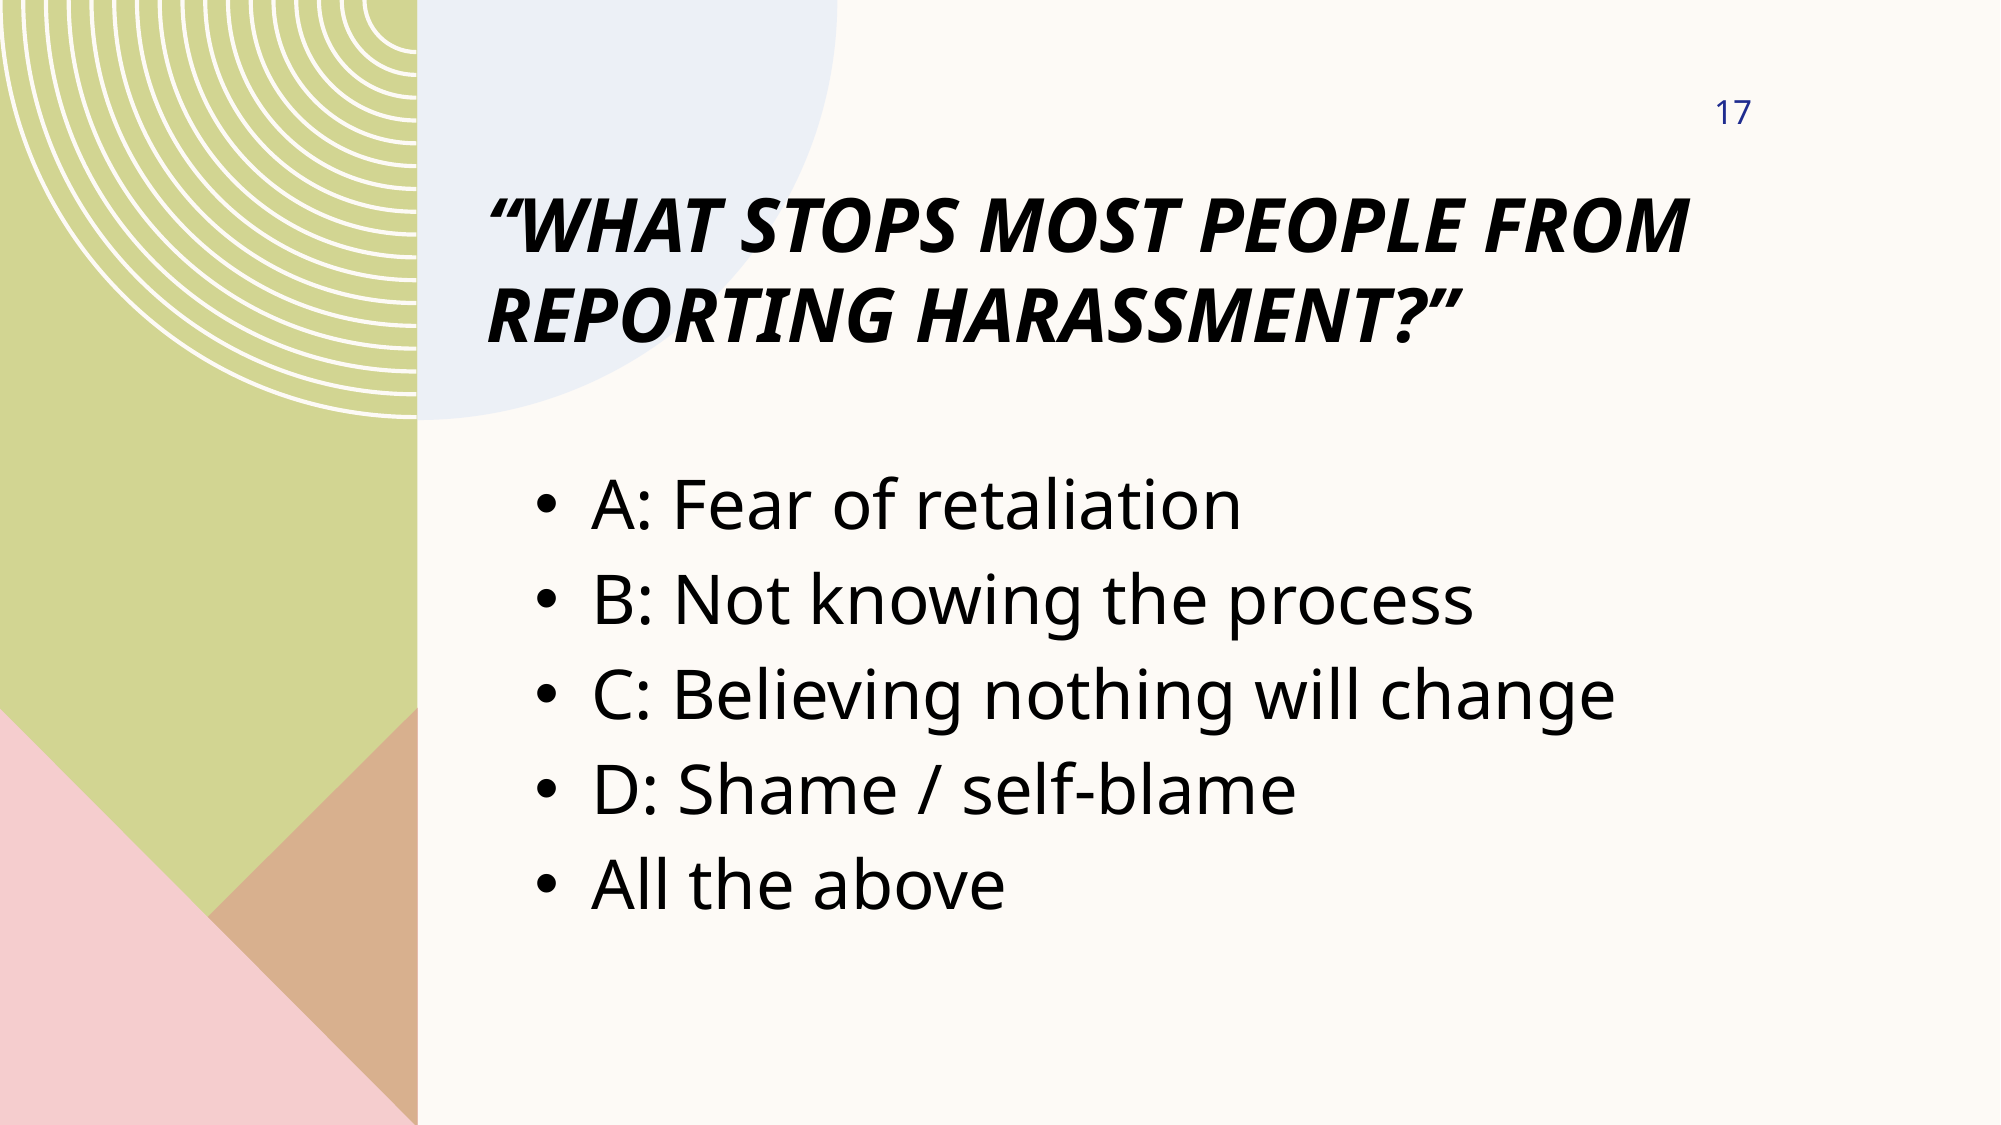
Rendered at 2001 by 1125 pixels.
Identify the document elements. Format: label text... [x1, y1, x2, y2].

list A: Fear of retaliation B: Not knowing the process C: Believing nothing will change D: Shame / self-blame All the above [519, 469, 1827, 934]
title “What stops most people from reporting harassment?” [471, 47, 1875, 358]
text_box [1699, 75, 1875, 153]
